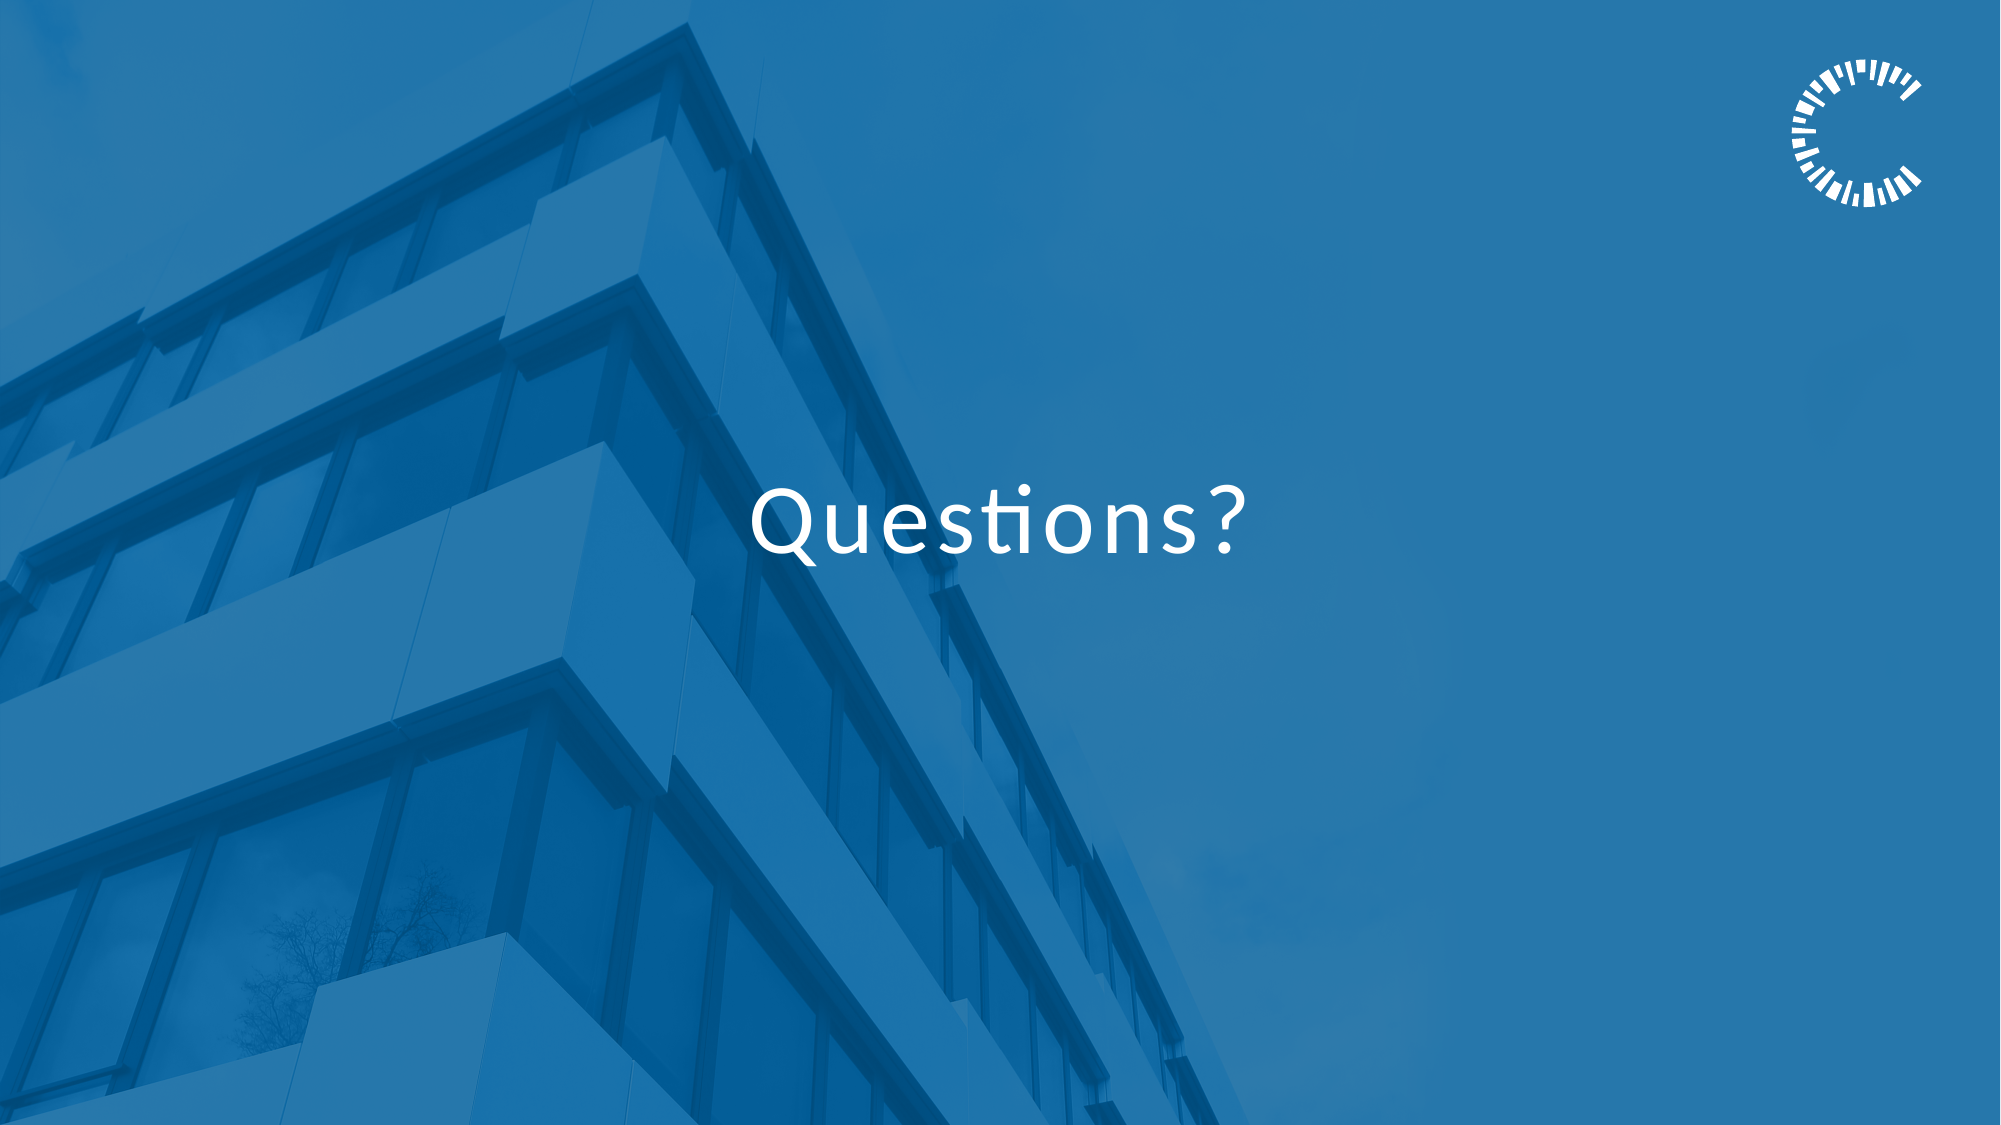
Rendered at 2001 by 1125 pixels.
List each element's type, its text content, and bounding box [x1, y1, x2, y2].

picture [0, 0, 2001, 1125]
list Questions? [78, 448, 1922, 840]
